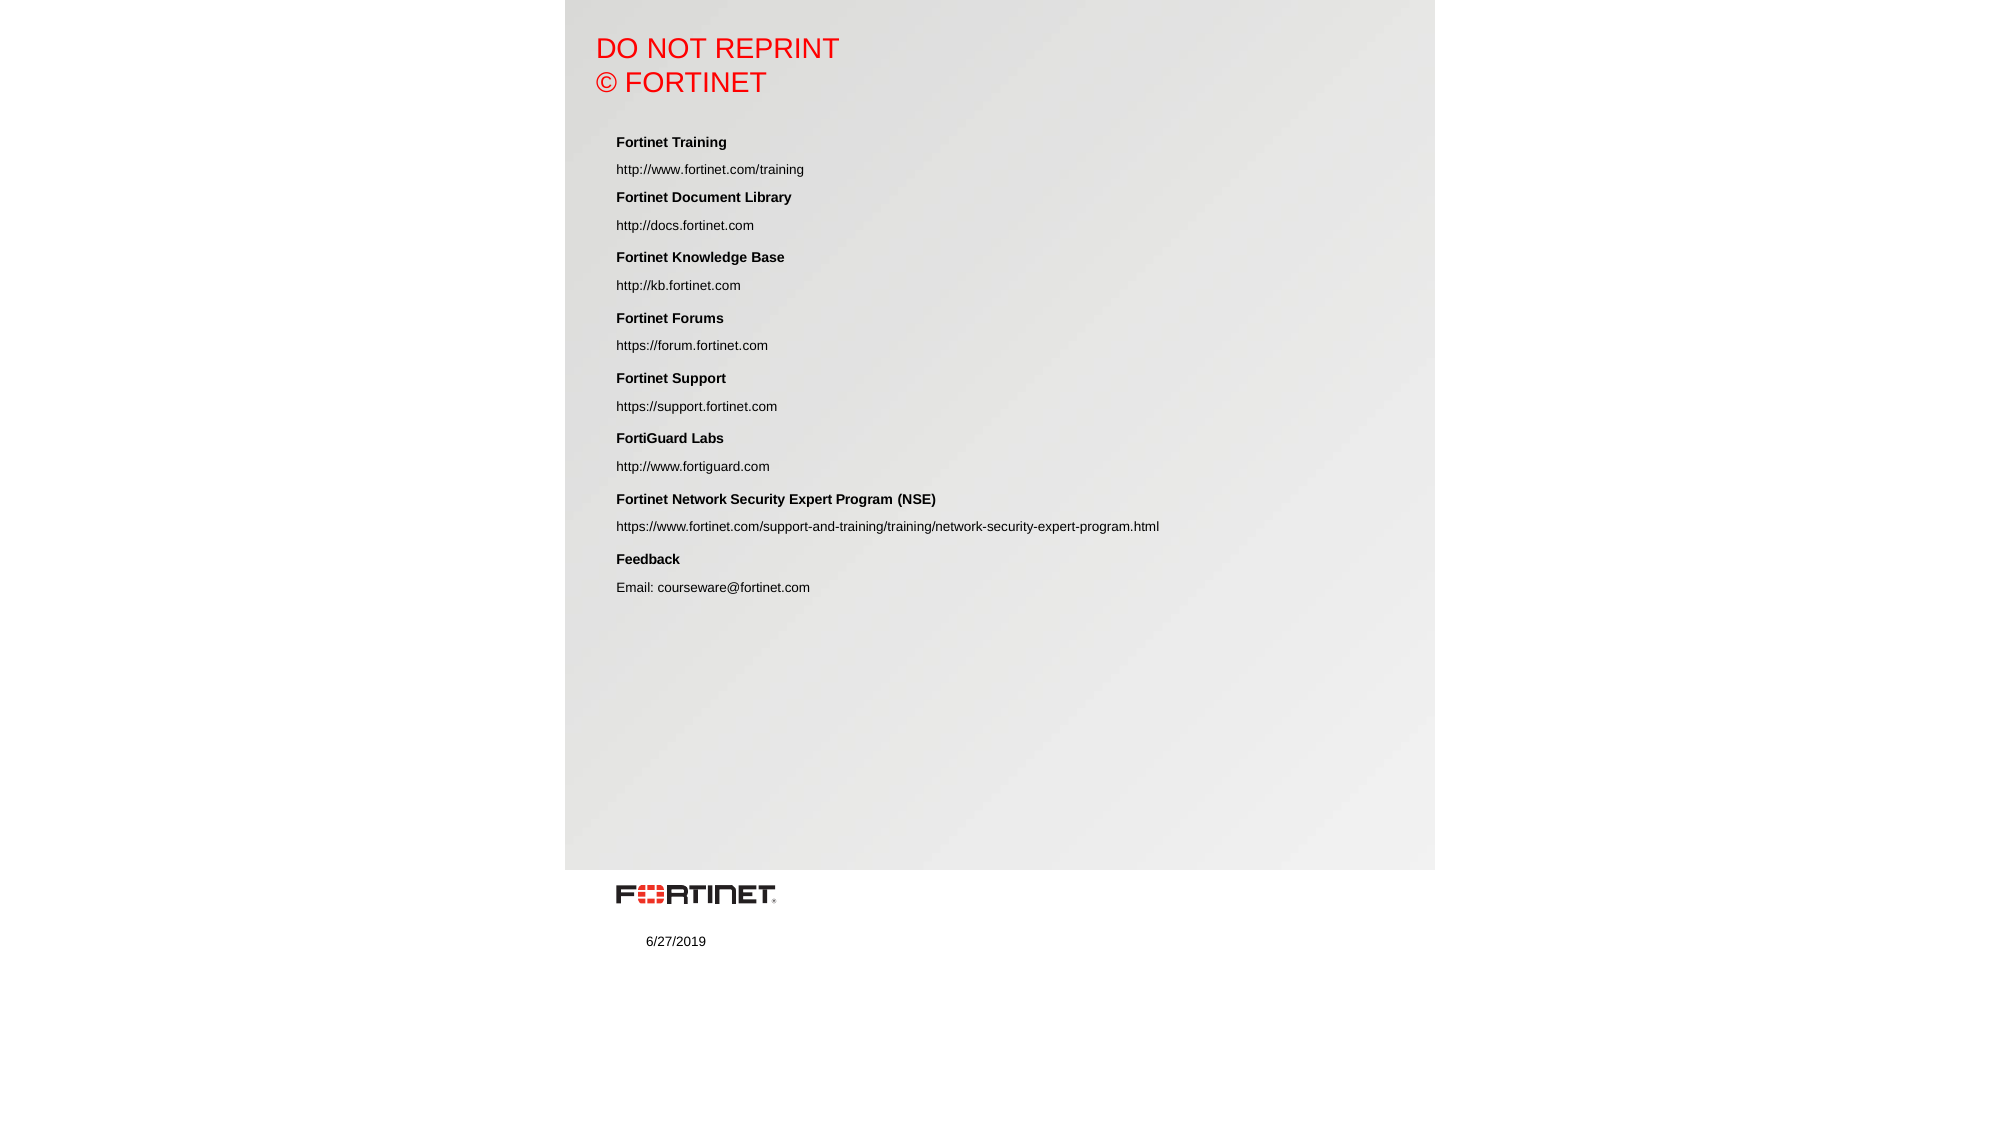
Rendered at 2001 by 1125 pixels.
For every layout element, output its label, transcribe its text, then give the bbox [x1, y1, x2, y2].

text_box [647, 898, 655, 904]
text_box [656, 891, 664, 897]
text_box [689, 885, 706, 904]
text_box Fortinet Training http://www.fortinet.com/training Fortinet Document Library http://docs.fortinet.com Fortinet Knowledge Base http://kb.fortinet.com Fortinet Forums https://forum.fortinet.com Fortinet Support https://support.fortinet.com FortiGuard Labs http://www.fortiguard.com Fortinet Network Security Expert Program (NSE) https://www.fortinet.com/support-and-training/training/network-security-expert-program.html Feedback Email: courseware@fortinet.com [615, 131, 1168, 592]
text_box [638, 898, 646, 904]
text_box DO NOT REPRINT © FORTINET [594, 28, 841, 98]
picture [715, 885, 736, 904]
text_box [647, 885, 655, 890]
text_box [656, 885, 664, 890]
text_box [638, 891, 646, 897]
text_box 6/27/2019 [644, 931, 709, 949]
text_box [638, 885, 646, 890]
text_box [707, 885, 713, 904]
text_box [758, 885, 776, 904]
text_box [656, 898, 664, 904]
picture [667, 885, 688, 904]
picture [565, 0, 1435, 870]
text_box [738, 885, 757, 904]
text_box [616, 885, 637, 904]
